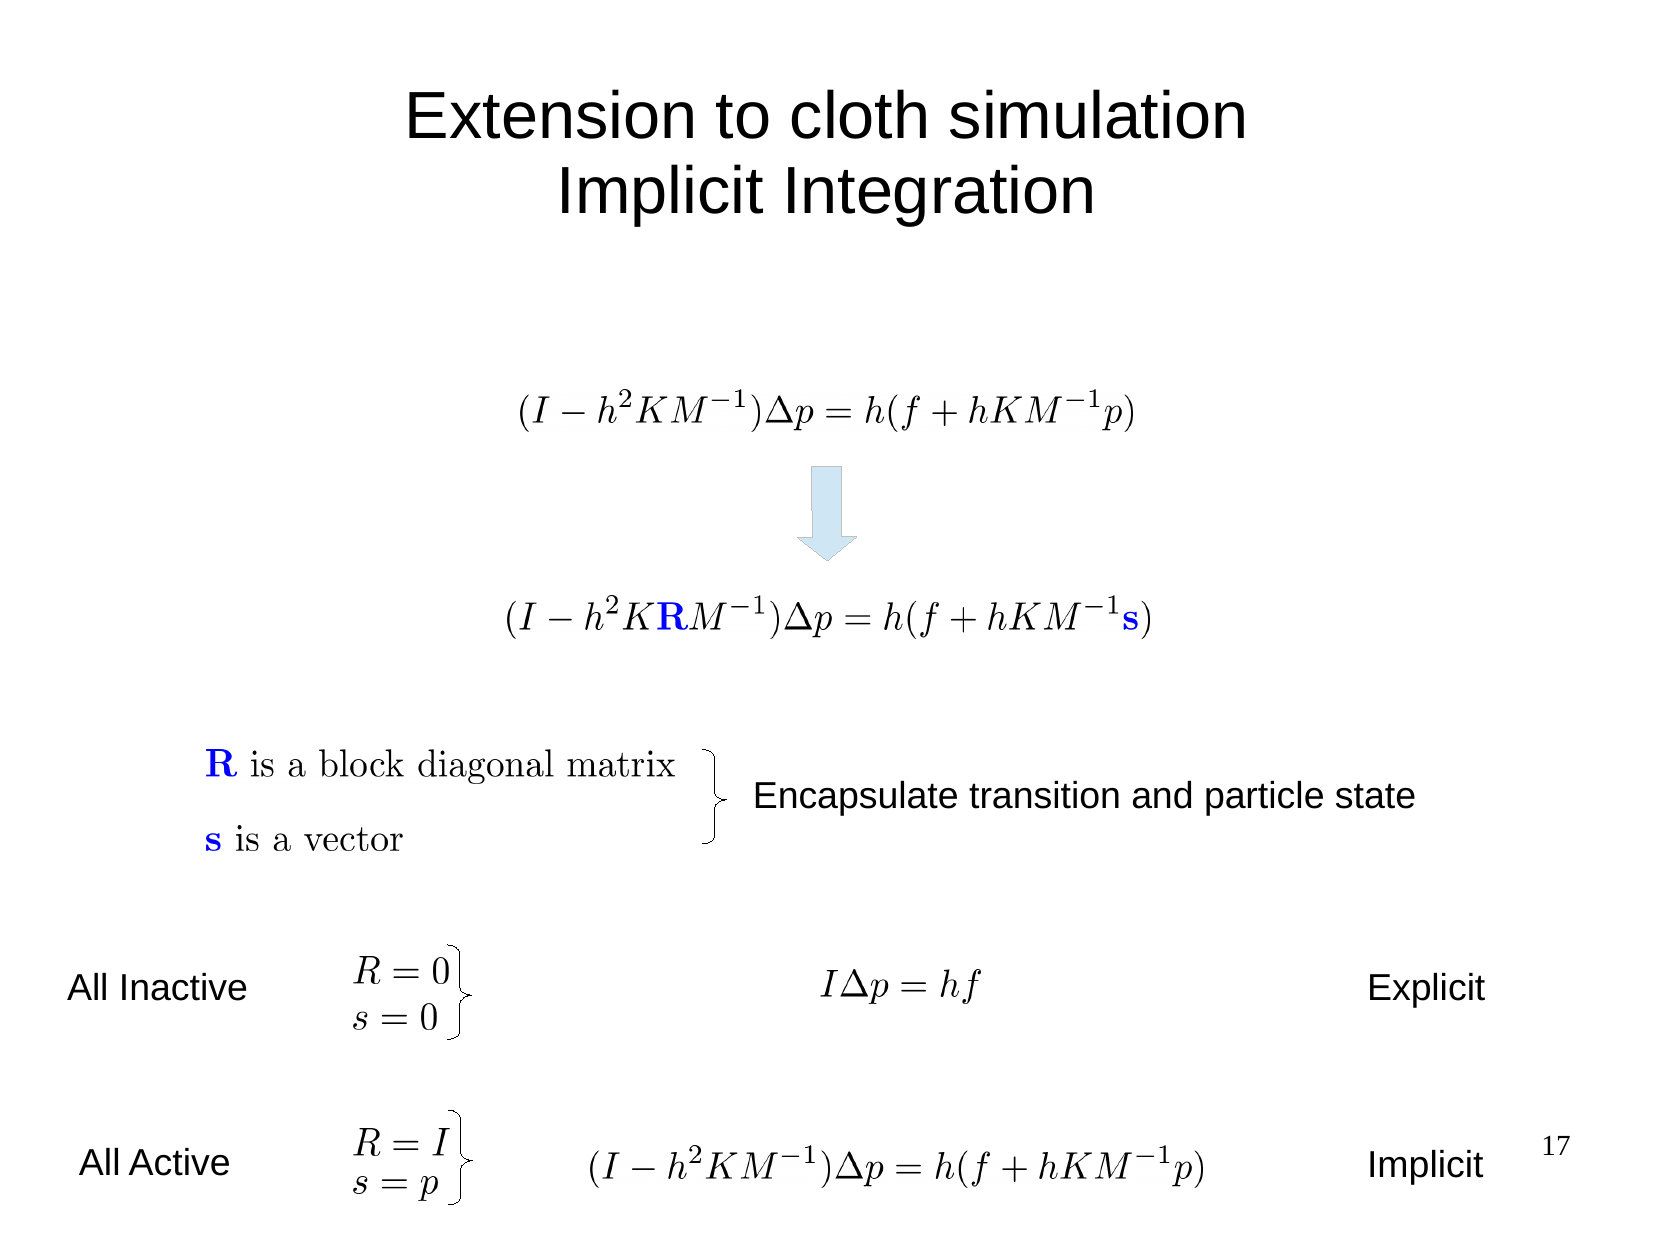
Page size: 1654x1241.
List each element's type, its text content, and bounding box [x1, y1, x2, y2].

picture [353, 1128, 450, 1156]
picture [507, 595, 1150, 639]
text_box Implicit [1352, 1136, 1542, 1193]
text_box [797, 466, 857, 561]
picture [353, 1003, 437, 1030]
picture [590, 1145, 1203, 1188]
title Extension to cloth simulation Implicit Integration [82, 49, 1571, 257]
text_box All Inactive [52, 958, 372, 1016]
picture [206, 825, 403, 852]
picture [353, 1176, 438, 1201]
text_box All Active [64, 1133, 360, 1191]
picture [520, 389, 1133, 432]
picture [353, 956, 449, 984]
text_box Explicit [1352, 958, 1542, 1016]
picture [206, 749, 675, 784]
picture [820, 969, 981, 1004]
text_box Encapsulate transition and particle state [738, 767, 1447, 824]
